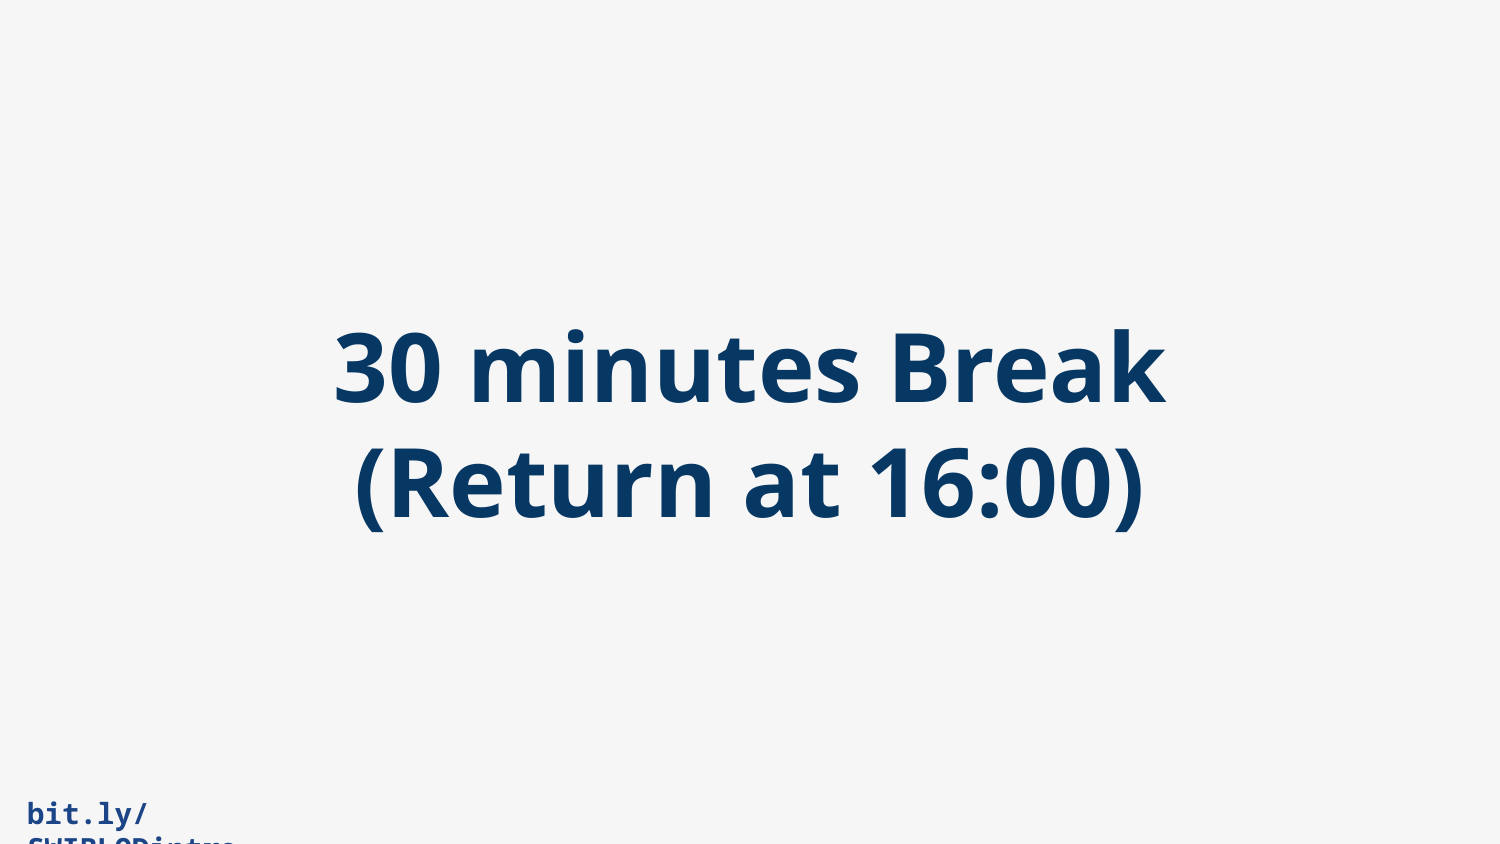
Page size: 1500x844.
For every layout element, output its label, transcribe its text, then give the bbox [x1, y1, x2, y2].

title 30 minutes Break (Return at 16:00) [51, 258, 1449, 586]
